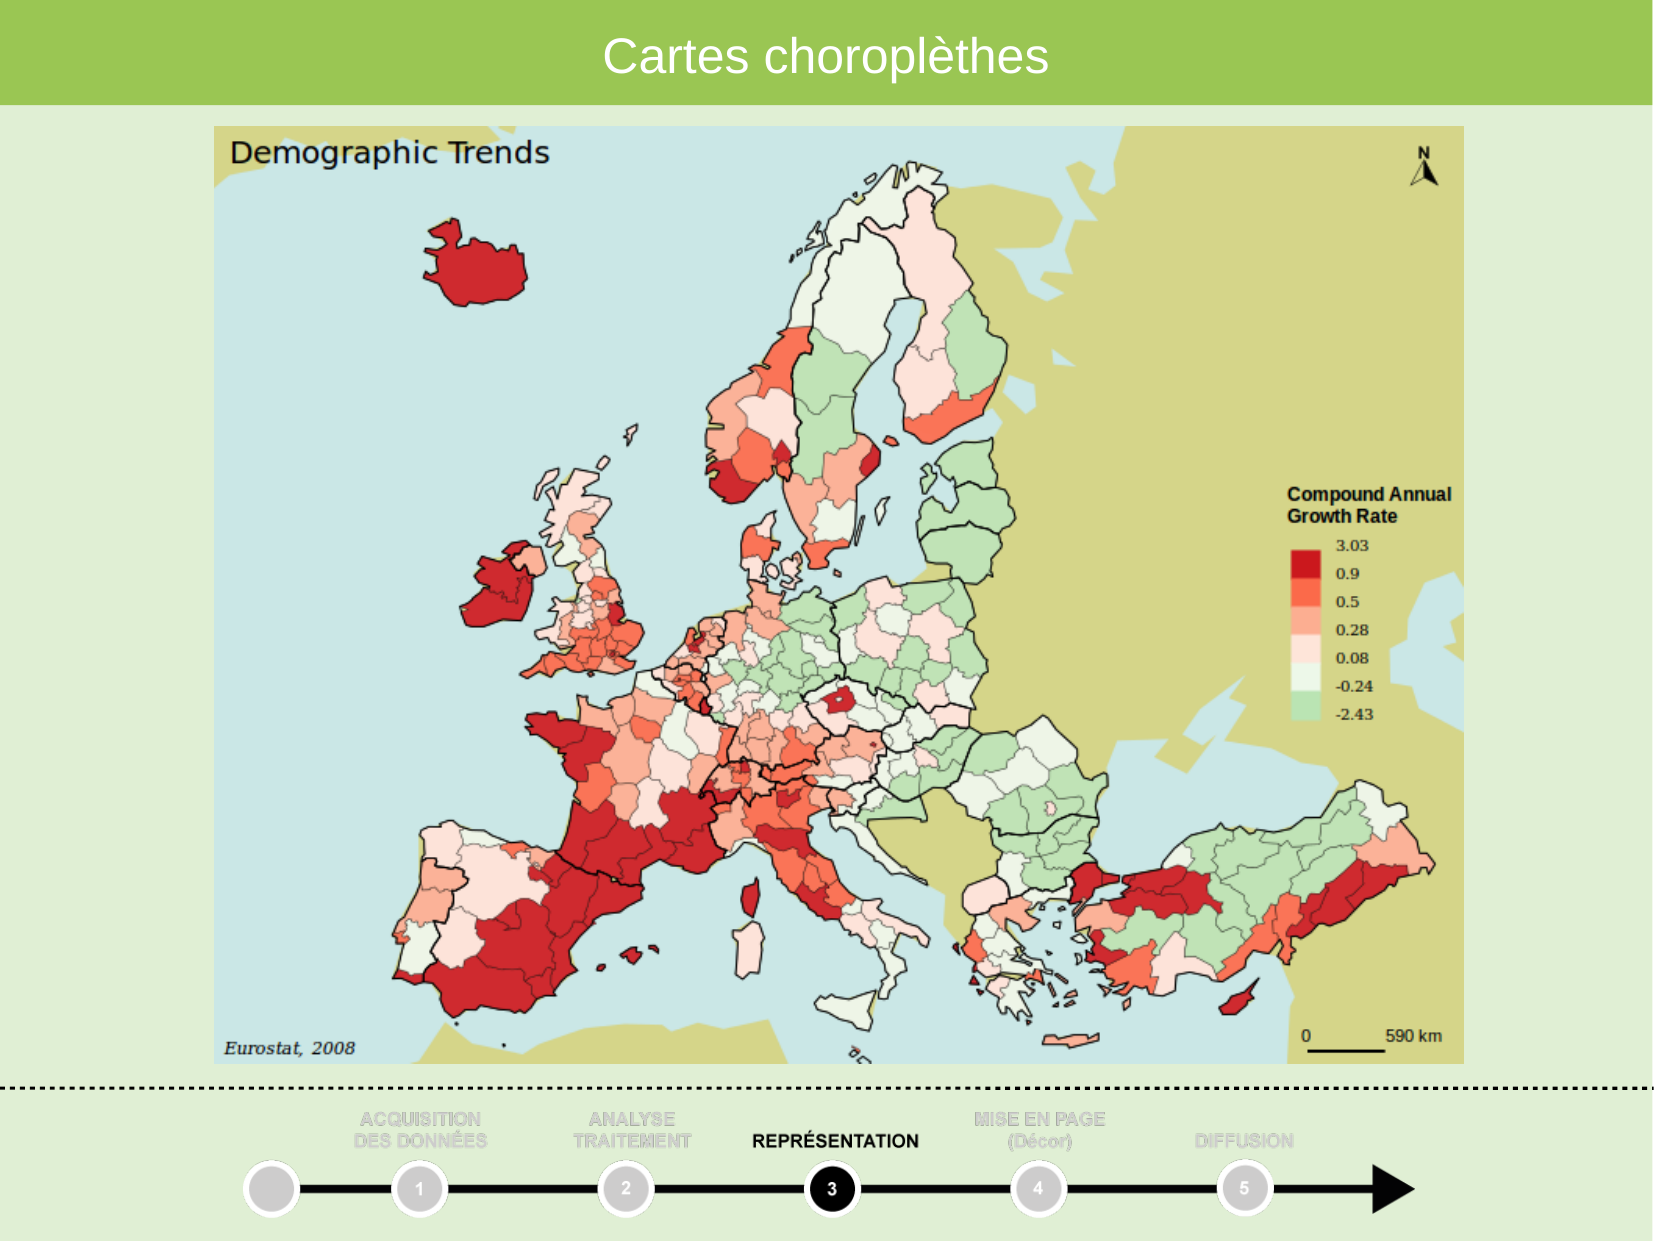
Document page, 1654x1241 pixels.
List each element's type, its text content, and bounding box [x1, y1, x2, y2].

text_box Cartes choroplèthes [82, 19, 1570, 88]
picture [214, 126, 1464, 1064]
picture [243, 1109, 1415, 1218]
